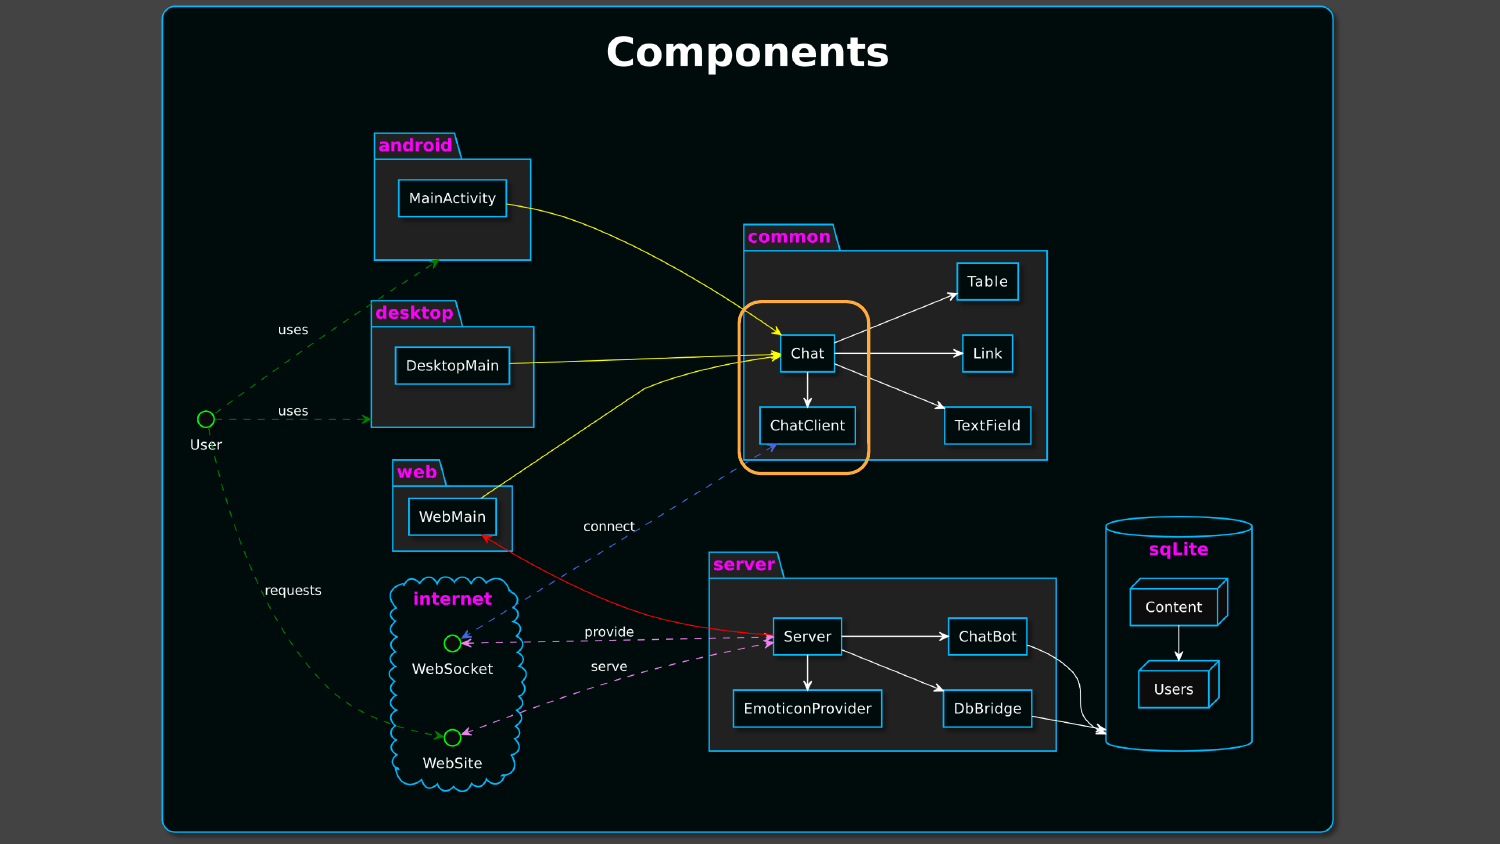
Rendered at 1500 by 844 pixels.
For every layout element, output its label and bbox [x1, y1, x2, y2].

picture [155, 0, 1345, 844]
